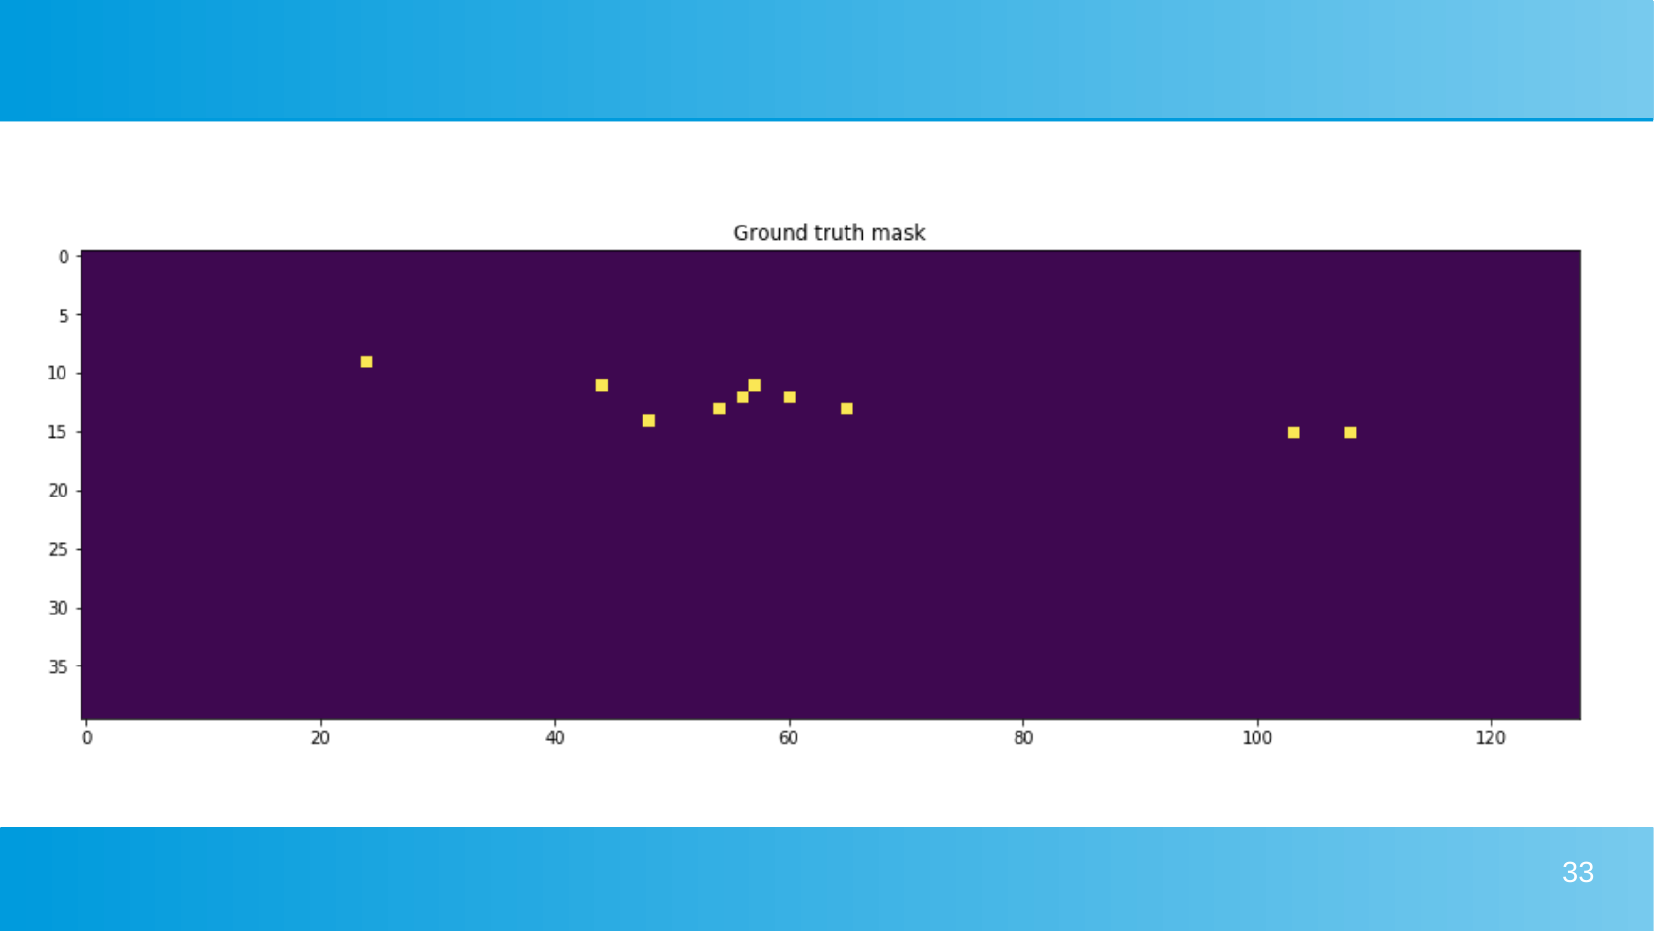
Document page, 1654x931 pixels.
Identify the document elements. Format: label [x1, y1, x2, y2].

picture [48, 210, 1595, 751]
